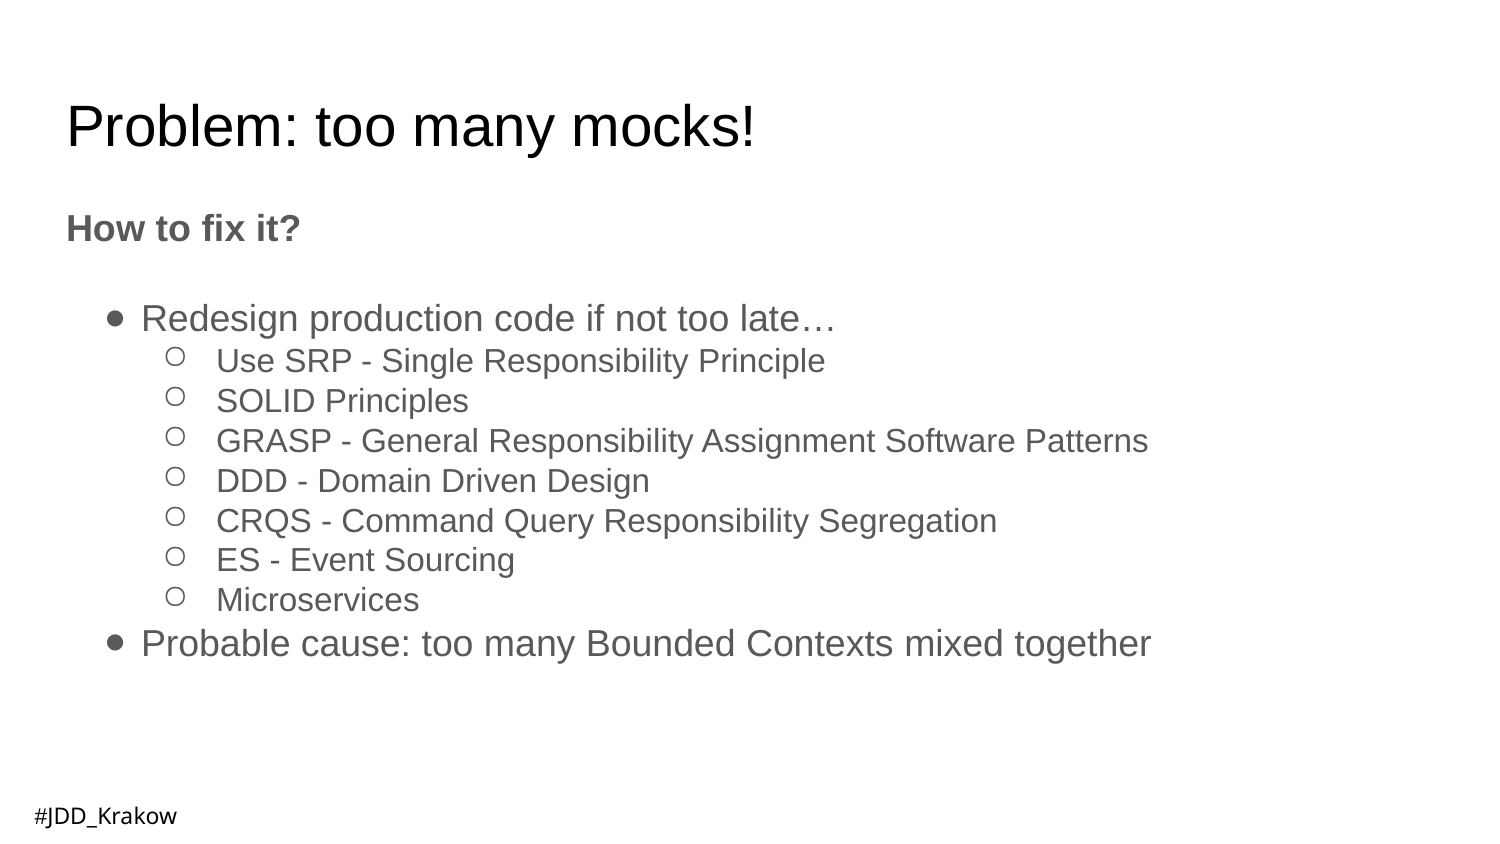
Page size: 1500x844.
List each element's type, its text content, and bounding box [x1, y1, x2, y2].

title Problem: too many mocks! [51, 72, 1449, 167]
text_box #JDD_Krakow [0, 786, 247, 844]
list How to fix it? Redesign production code if not too late… Use SRP - Single Responsibility Principle SOLID Principles GRASP - General Responsibility Assignment Software Patterns DDD - Domain Driven Design CRQS - Command Query Responsibility Segregation ES - Event Sourcing Microservices Probable cause: too many Bounded Contexts mixed together [51, 189, 1449, 750]
